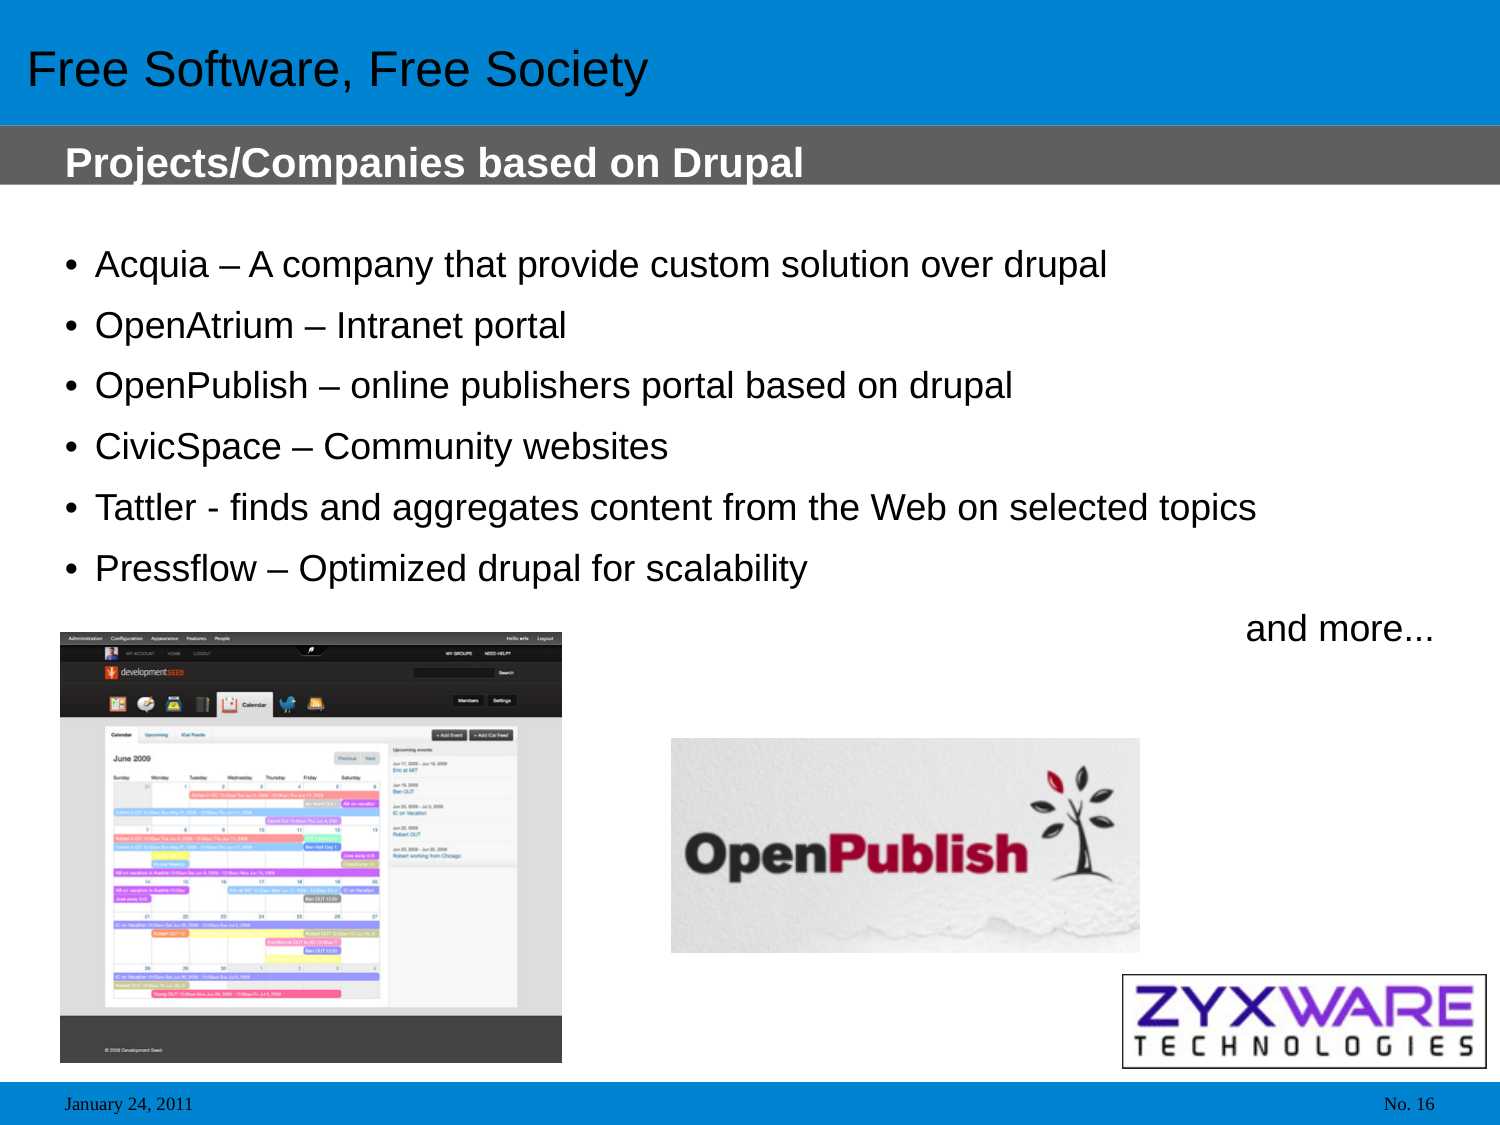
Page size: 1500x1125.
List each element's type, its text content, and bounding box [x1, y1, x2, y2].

title Projects/Companies based on Drupal [64, 139, 1436, 187]
picture [671, 738, 1140, 953]
list Acquia – A company that provide custom solution over drupal OpenAtrium – Intranet portal OpenPublish – online publishers portal based on drupal CivicSpace – Community websites Tattler - finds and aggregates content from the Web on selected topics Pressflow – Optimized drupal for scalability and more... [64, 243, 1436, 972]
picture [60, 632, 562, 1063]
picture [1122, 974, 1487, 1069]
